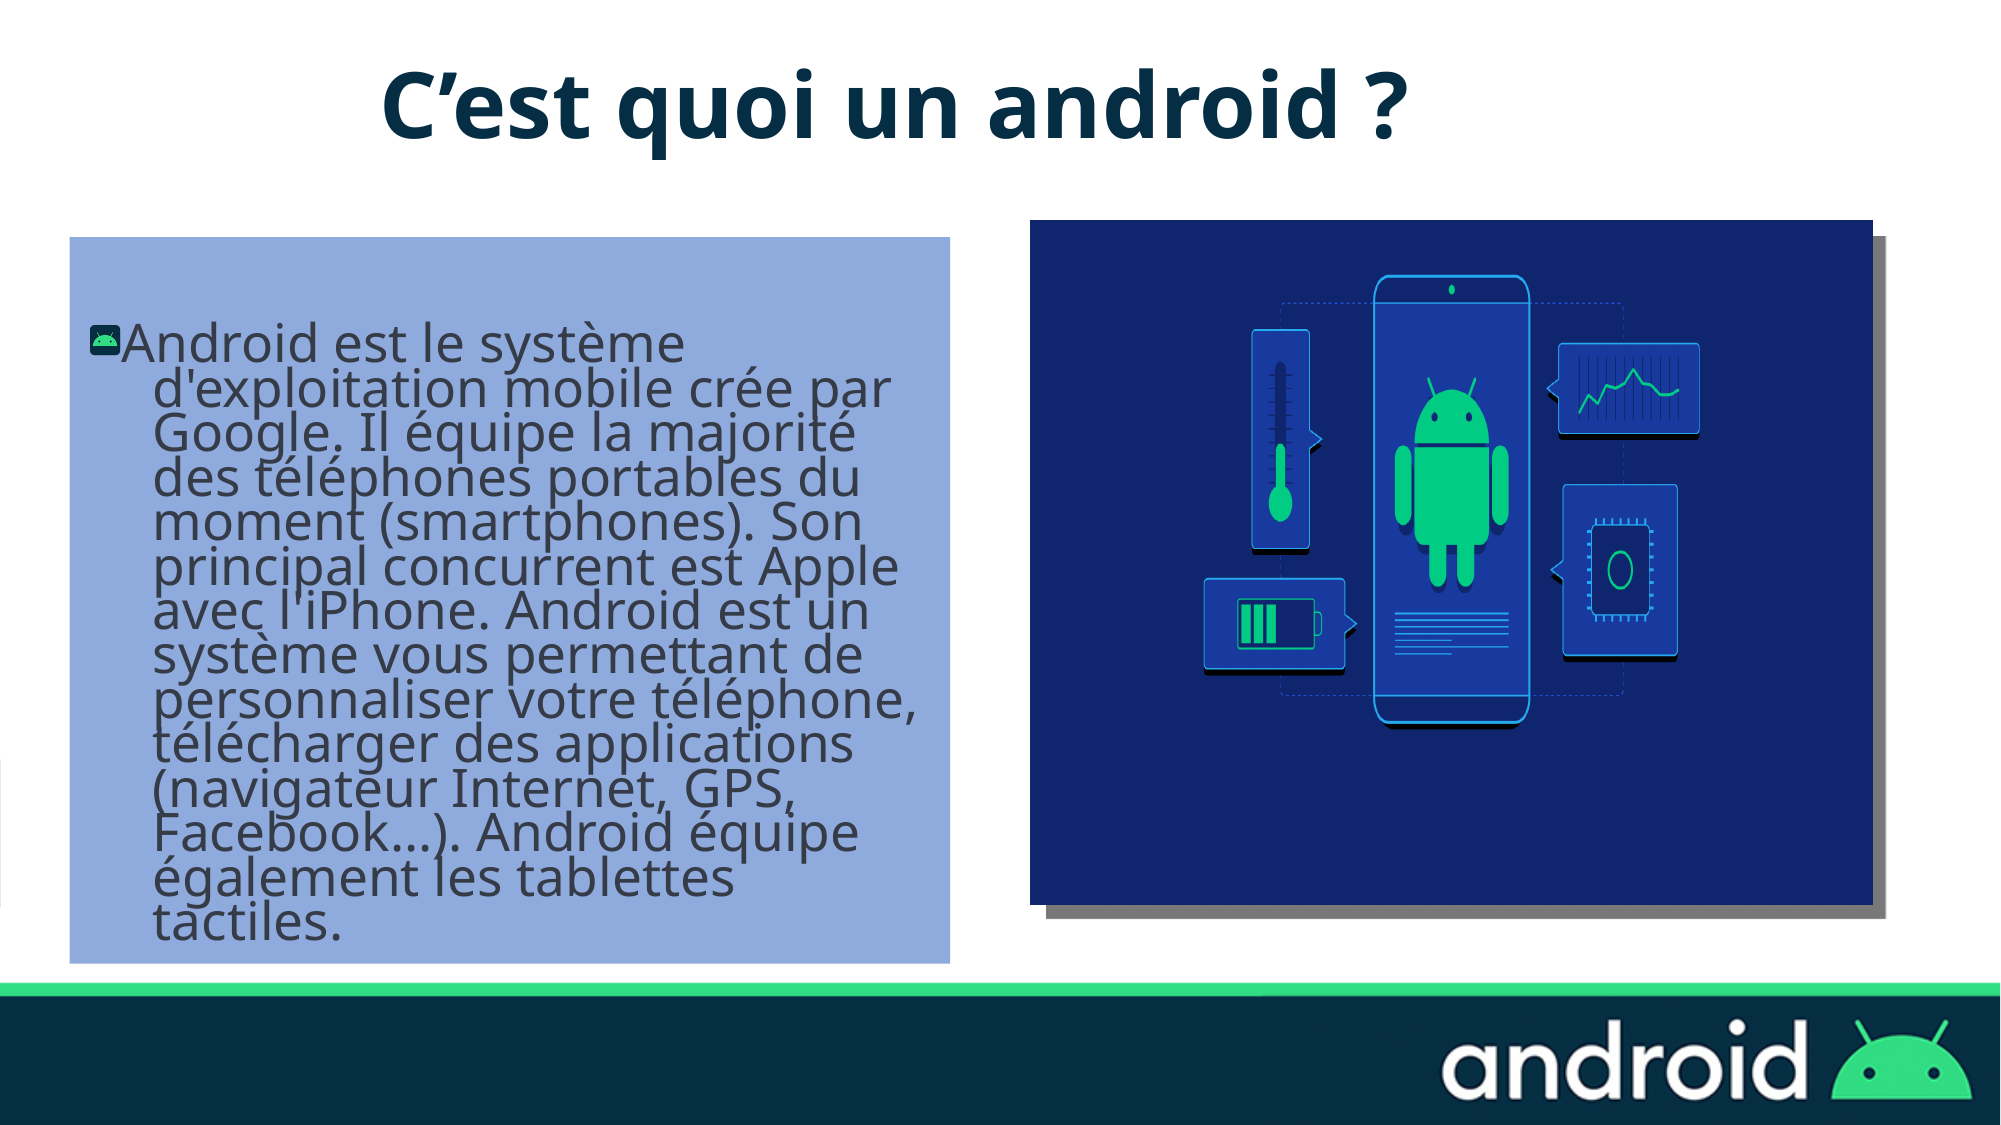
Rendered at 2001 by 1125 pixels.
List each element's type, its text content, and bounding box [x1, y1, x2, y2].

title C’est quoi un android ? [32, 0, 1758, 218]
list Android est le système d'exploitation mobile crée par Google. Il équipe la majorité des téléphones portables du moment (smartphones). Son principal concurrent est Apple avec l'iPhone. Android est un système vous permettant de personnaliser votre téléphone, télécharger des applications (navigateur Internet, GPS, Facebook...). Android équipe également les tablettes tactiles. [69, 237, 951, 964]
picture [1030, 220, 1873, 905]
